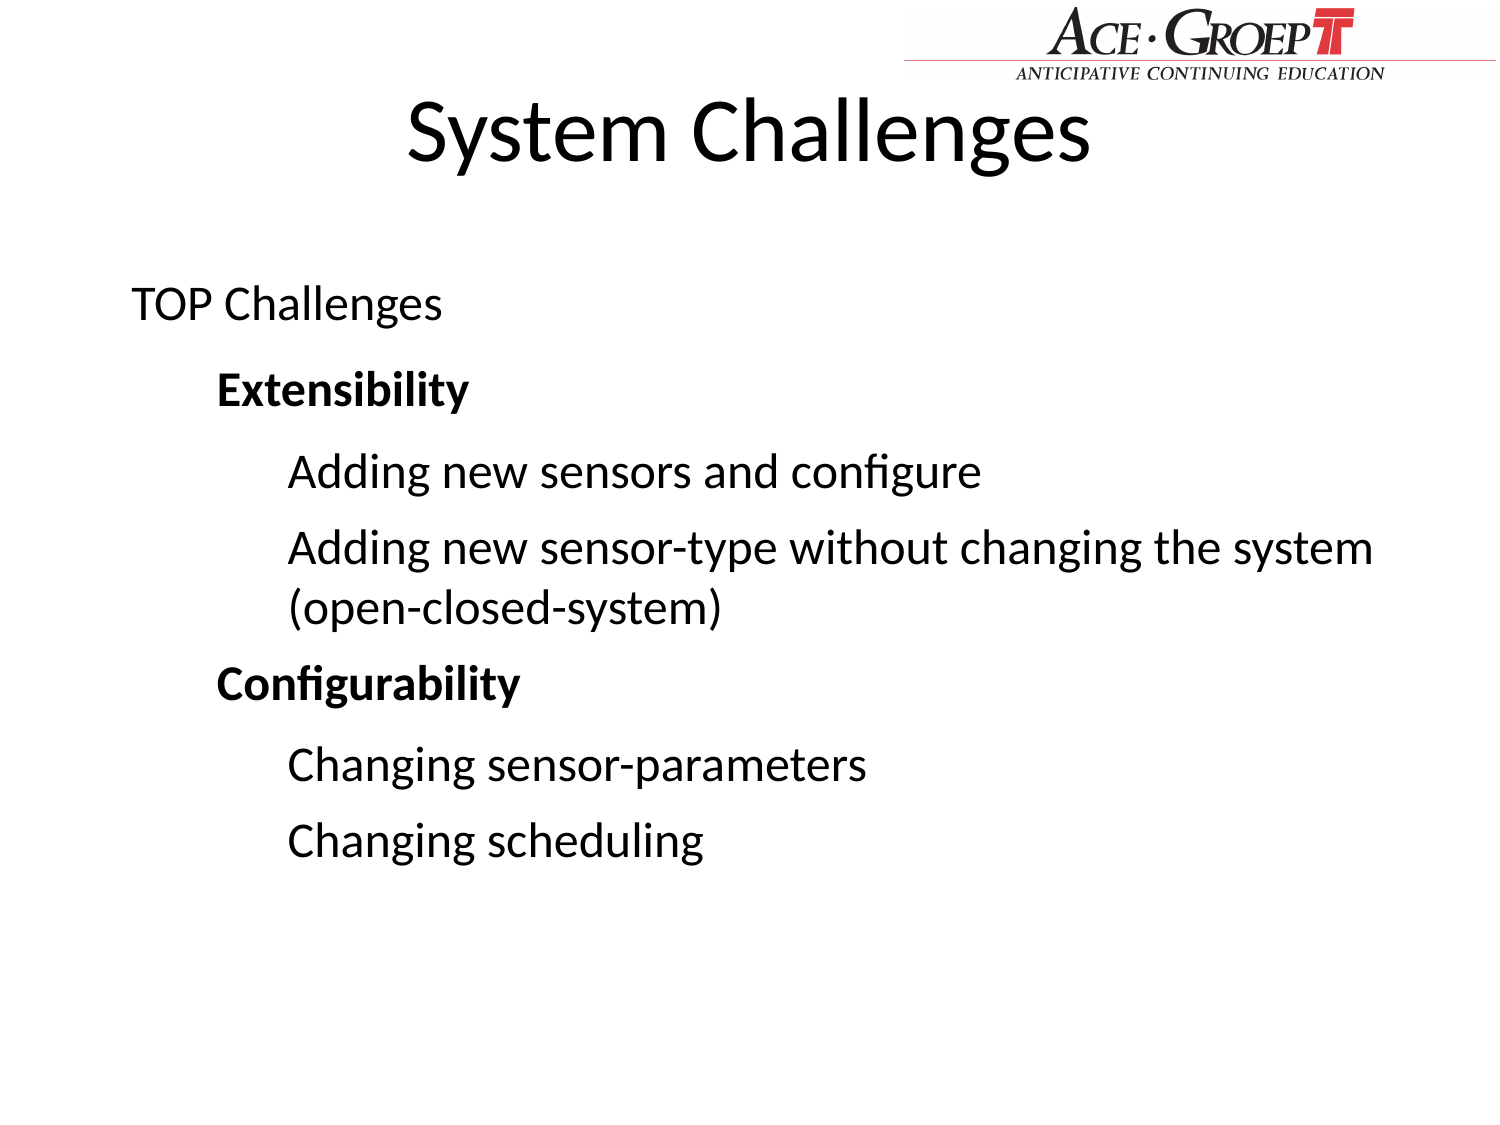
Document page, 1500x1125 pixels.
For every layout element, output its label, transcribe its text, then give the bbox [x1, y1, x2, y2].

list TOP Challenges Extensibility Adding new sensors and configure Adding new sensor-type without changing the system (open-closed-system) Configurability Changing sensor-parameters Changing scheduling [60, 262, 1411, 1006]
title System Challenges [75, 45, 1425, 233]
picture [904, 7, 1496, 80]
